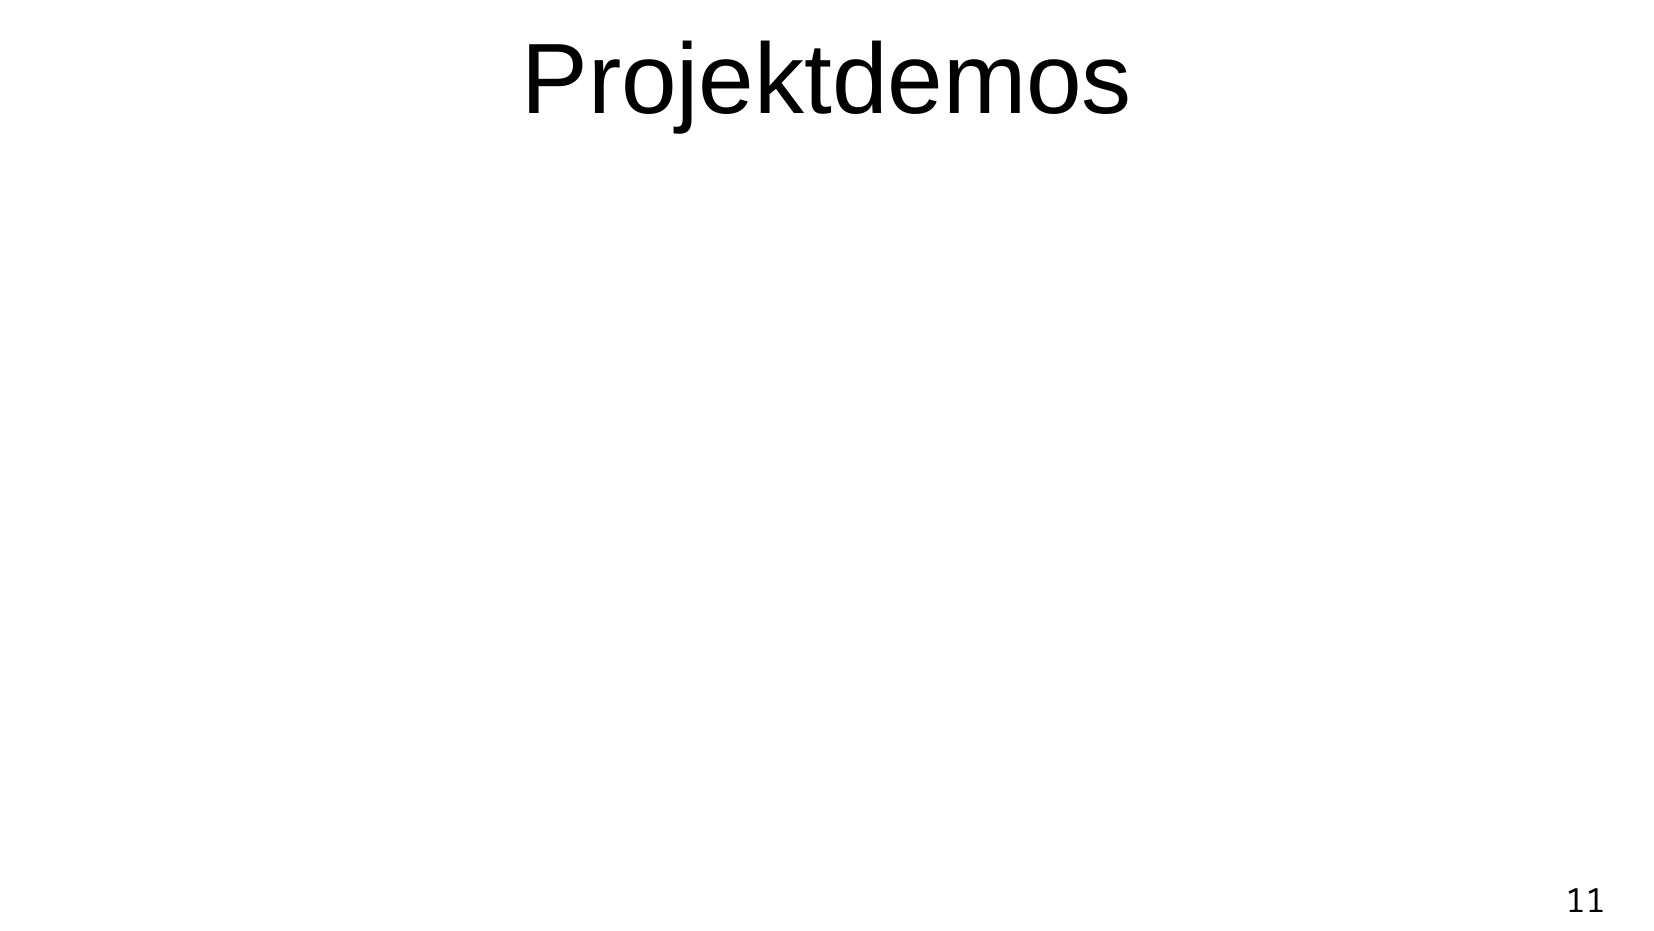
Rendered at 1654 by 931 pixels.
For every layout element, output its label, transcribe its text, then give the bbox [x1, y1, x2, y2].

title Projektdemos [82, 1, 1571, 157]
